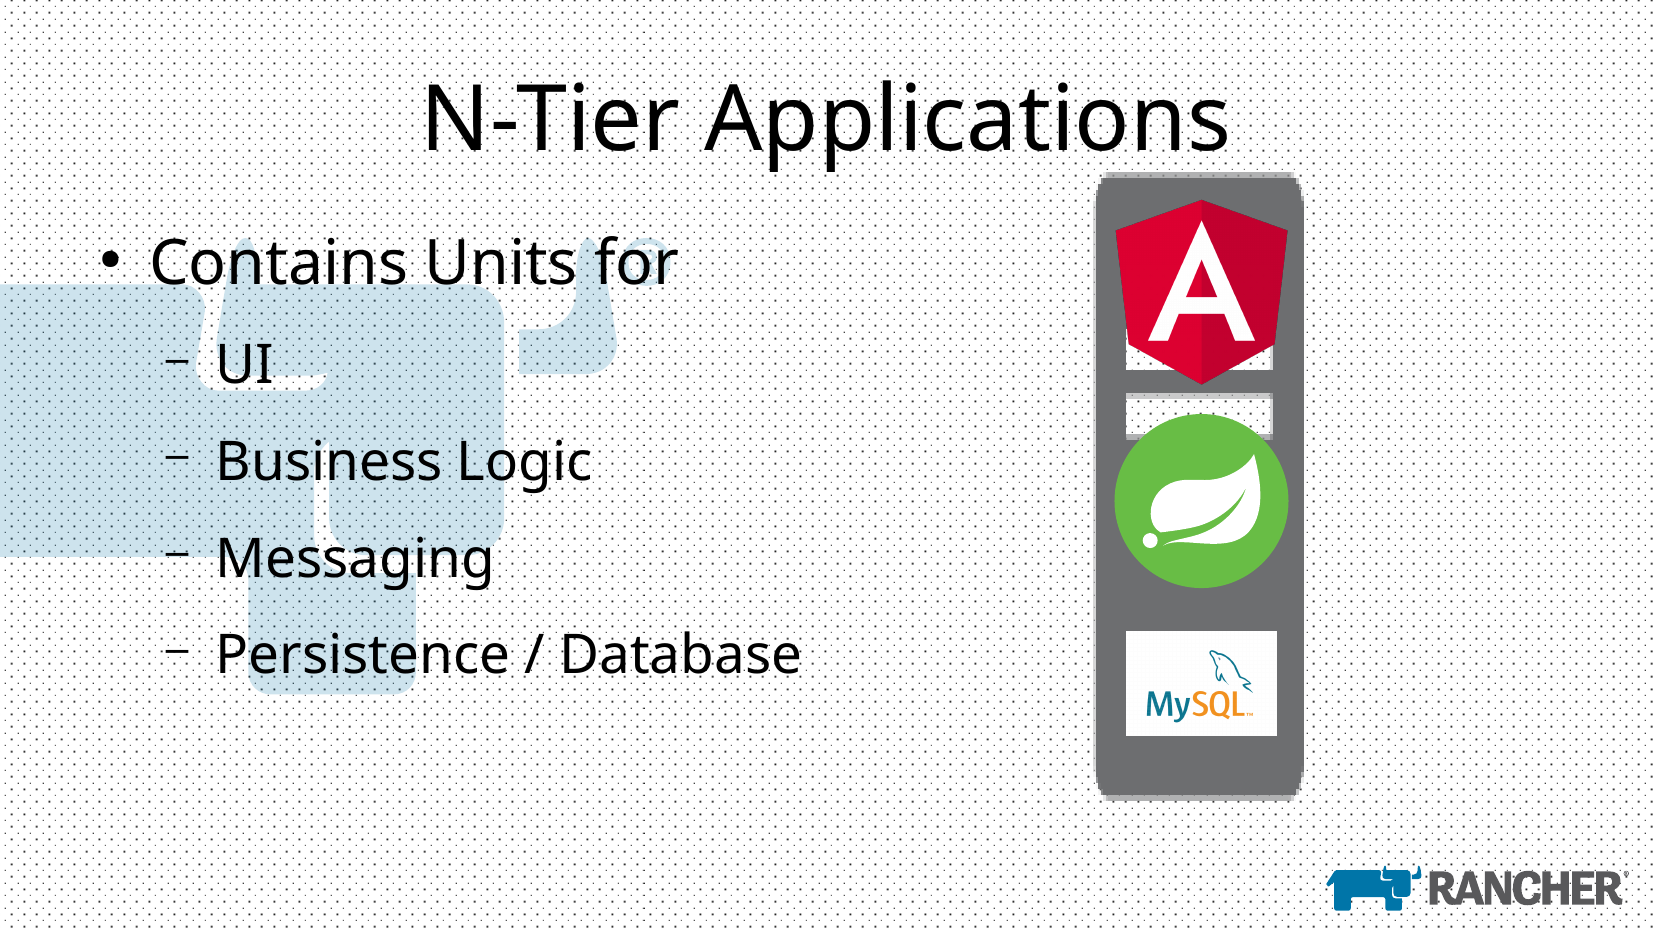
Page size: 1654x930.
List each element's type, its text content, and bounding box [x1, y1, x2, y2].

title N-Tier Applications [82, 37, 1571, 193]
picture [0, 0, 1654, 930]
list Contains Units for UI Business Logic Messaging Persistence / Database [82, 217, 809, 757]
